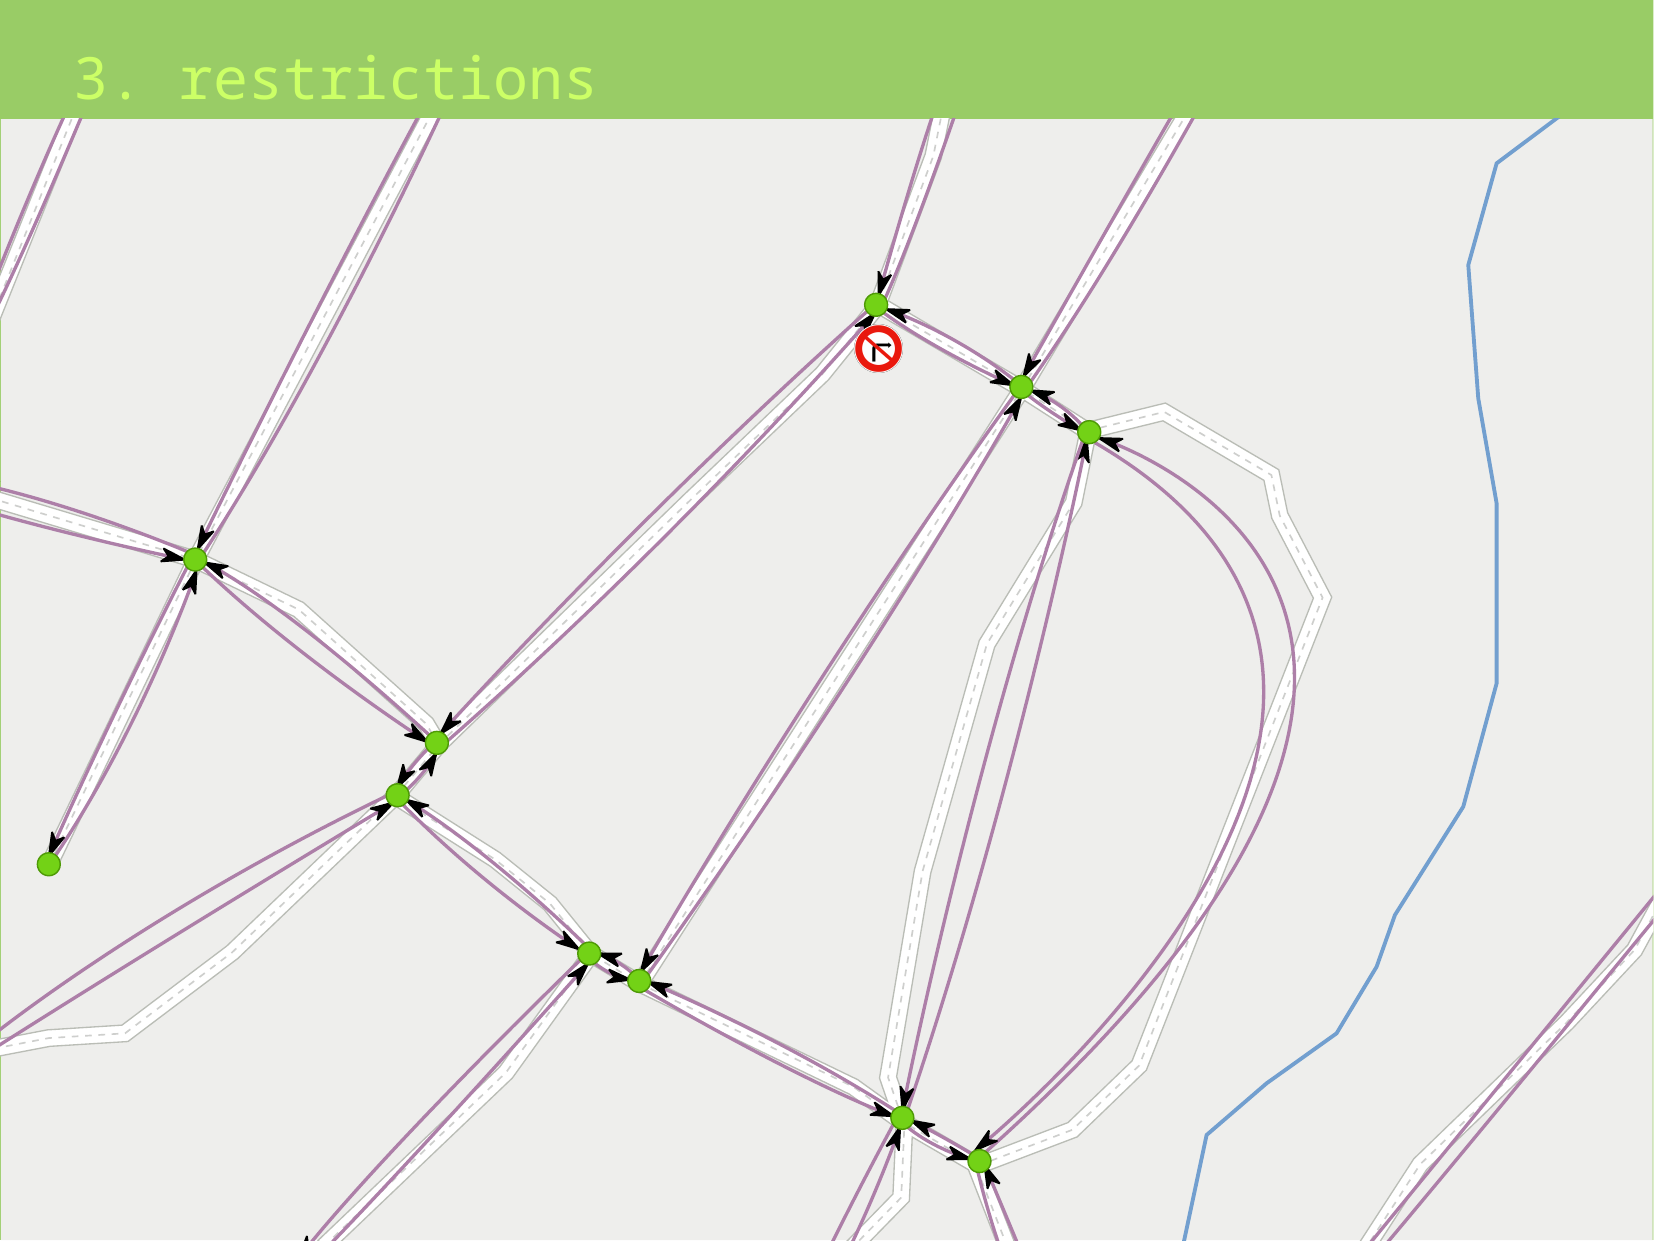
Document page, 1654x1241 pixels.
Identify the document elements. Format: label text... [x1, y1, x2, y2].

text_box 3. restrictions [59, 29, 614, 115]
picture [0, 118, 1654, 1241]
